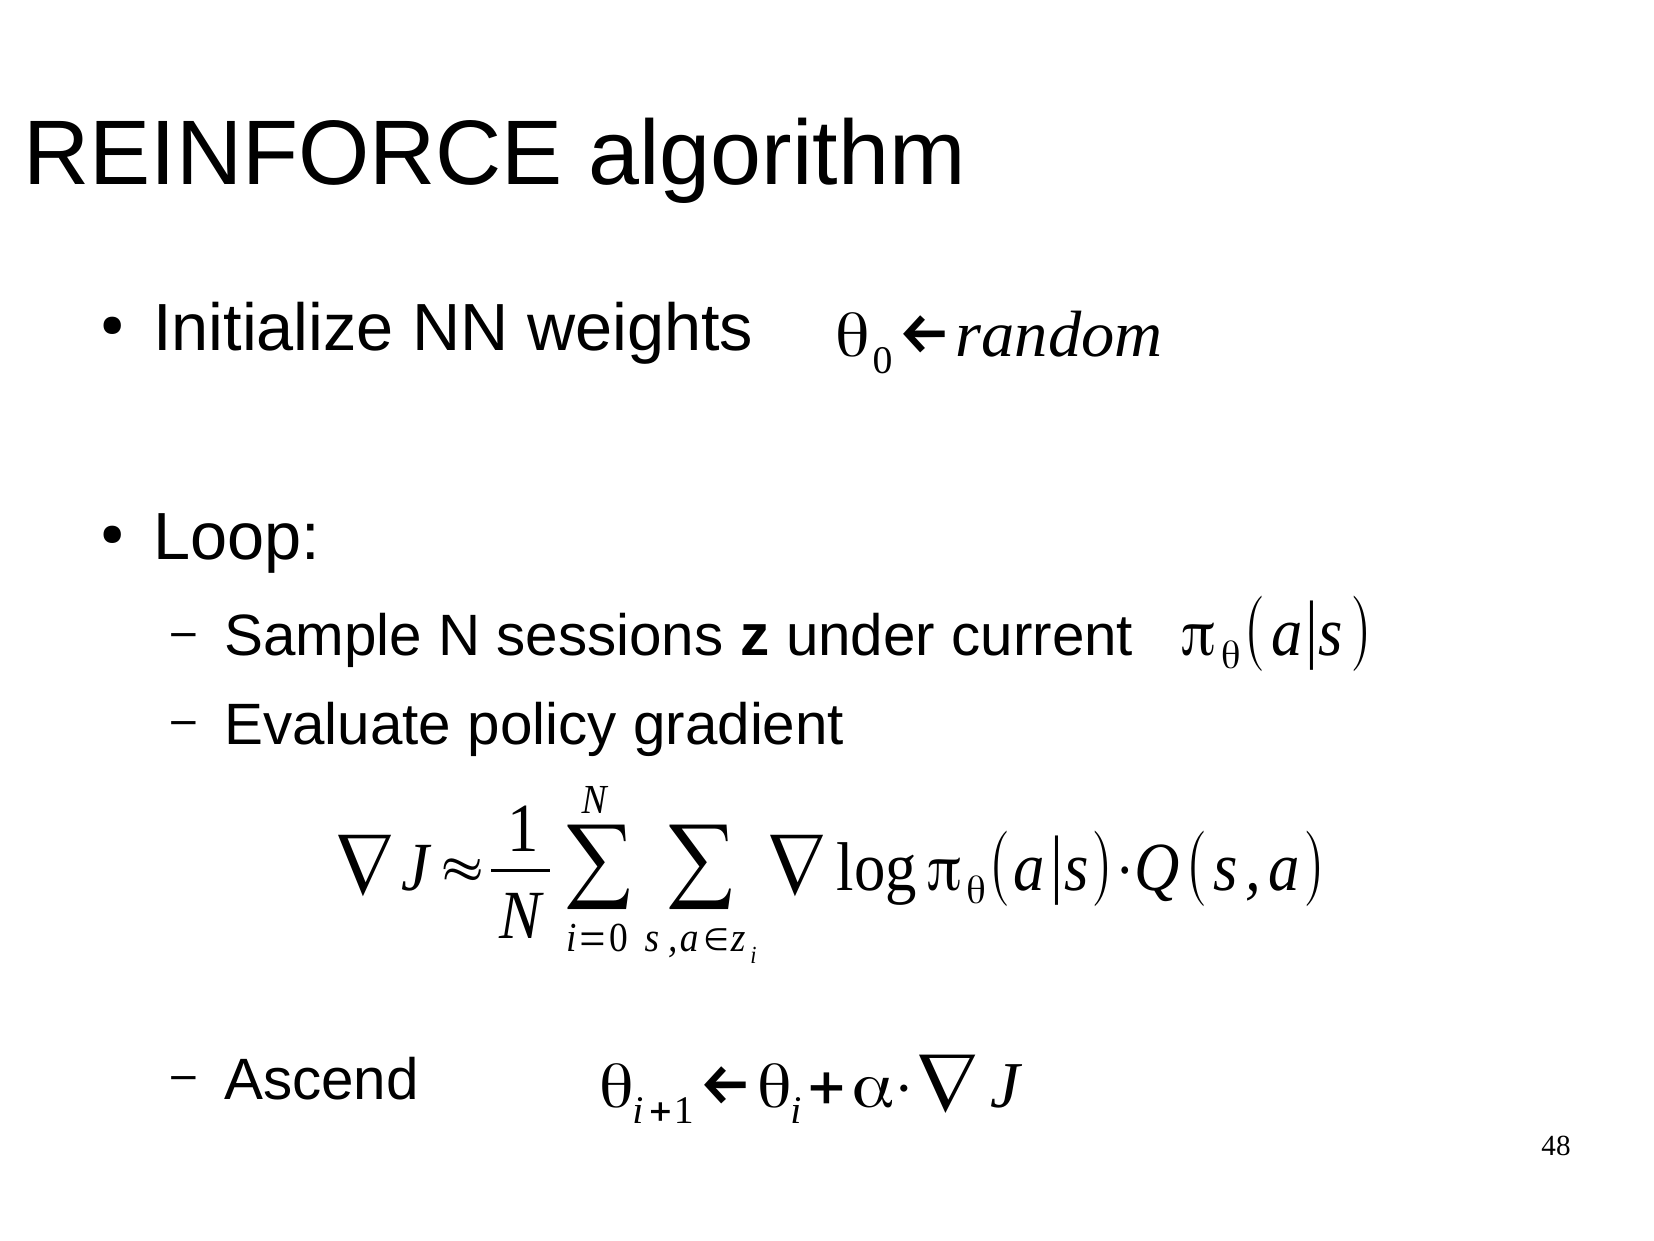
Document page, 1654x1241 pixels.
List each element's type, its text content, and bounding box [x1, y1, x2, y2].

chart [818, 299, 1179, 384]
list Initialize NN weights Loop: Sample N sessions z under current Evaluate policy gradient Ascend [82, 290, 1571, 1186]
chart [582, 1049, 1042, 1134]
title REINFORCE algorithm [23, 49, 1512, 257]
chart [1166, 590, 1385, 674]
